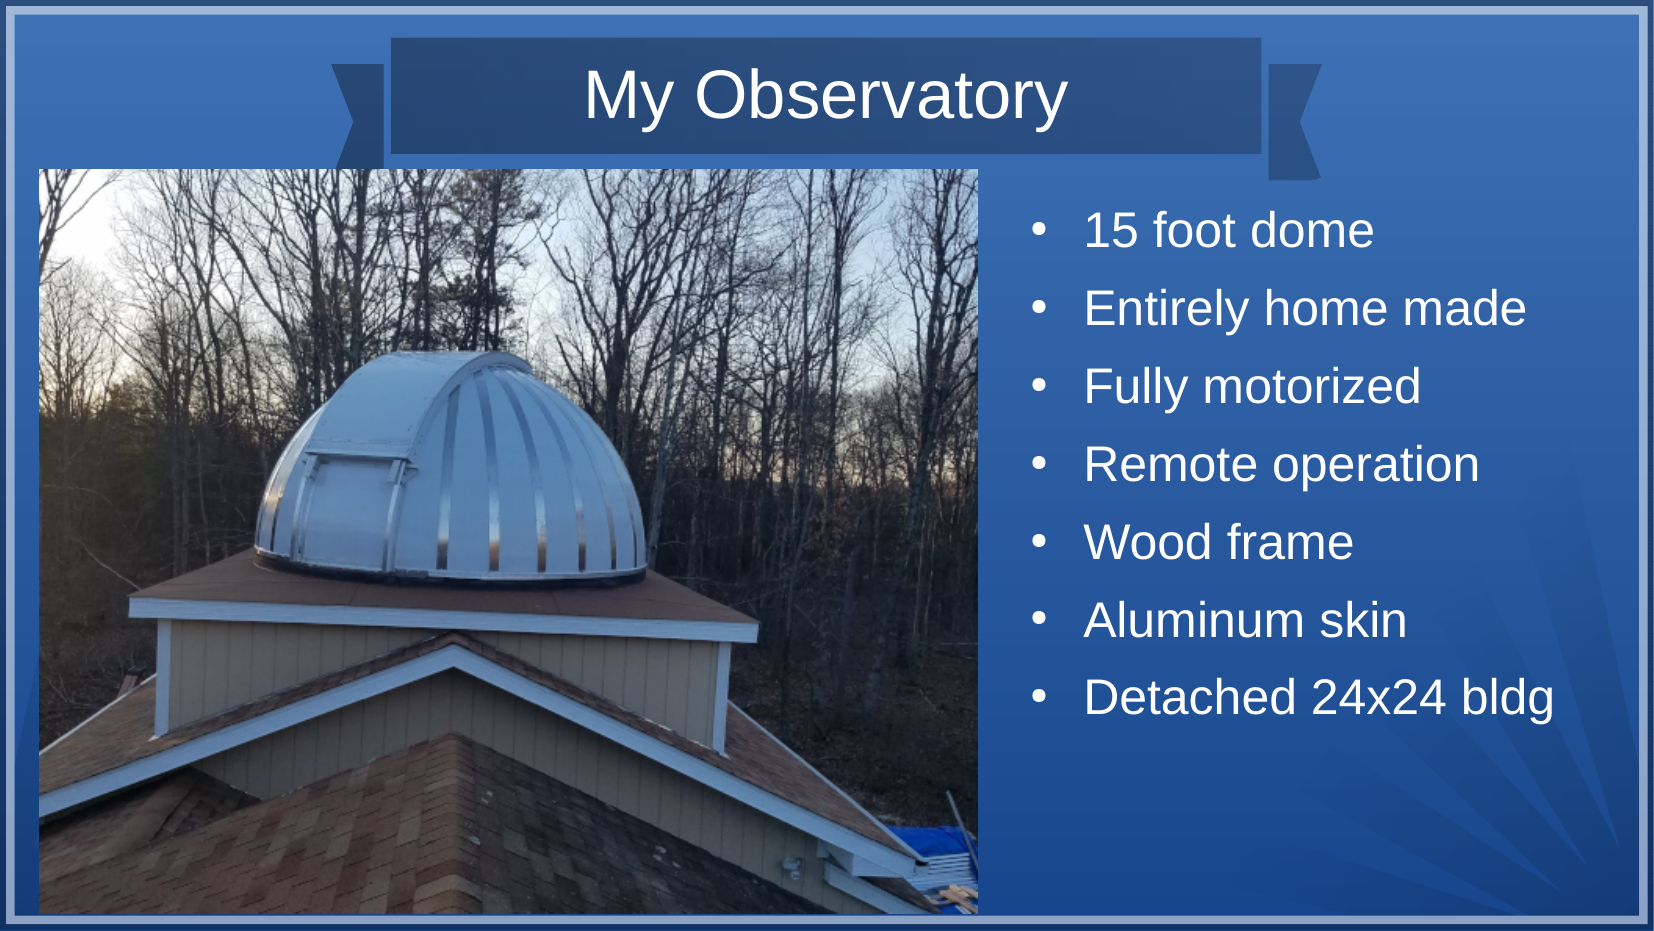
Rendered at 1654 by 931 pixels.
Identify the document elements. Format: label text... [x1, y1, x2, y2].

title My Observatory [389, 35, 1264, 154]
picture [39, 169, 978, 914]
list 15 foot dome Entirely home made Fully motorized Remote operation Wood frame Aluminum skin Detached 24x24 bldg [1012, 202, 1651, 826]
